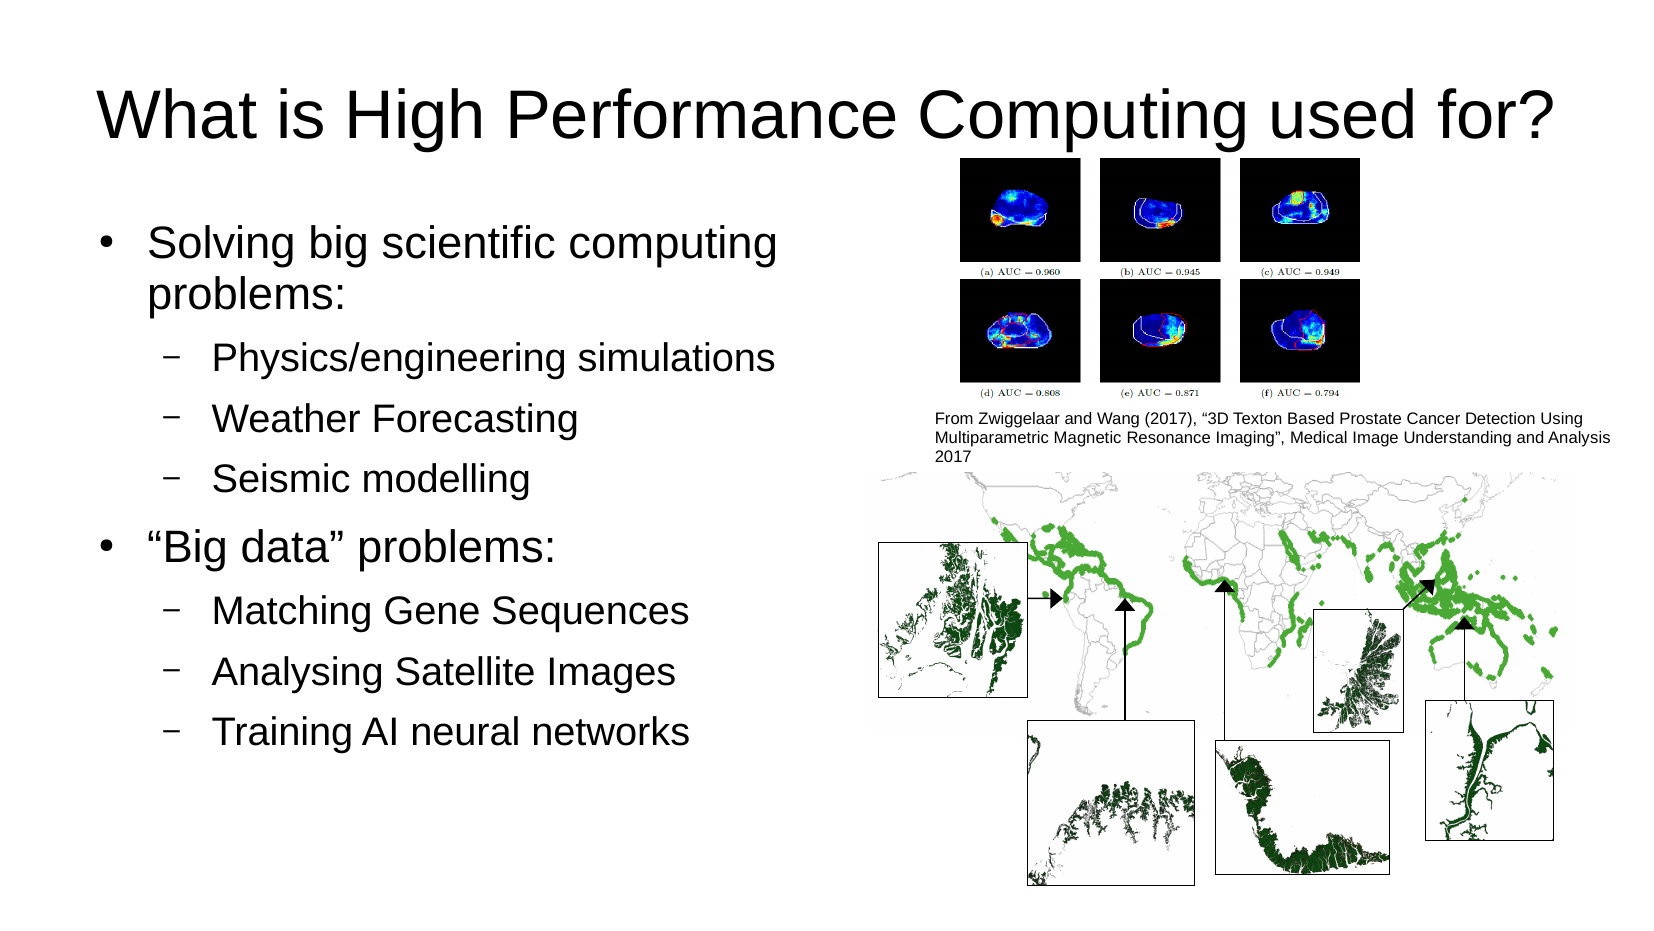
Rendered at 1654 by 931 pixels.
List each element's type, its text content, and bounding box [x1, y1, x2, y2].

list Solving big scientific computing problems: Physics/engineering simulations Weather Forecasting Seismic modelling “Big data” problems: Matching Gene Sequences Analysing Satellite Images Training AI neural networks [82, 217, 809, 758]
title What is High Performance Computing used for? [82, 37, 1571, 193]
picture [866, 472, 1571, 886]
picture [956, 156, 1361, 402]
text_box From Zwiggelaar and Wang (2017), “3D Texton Based Prostate Cancer Detection Using Multiparametric Magnetic Resonance Imaging”, Medical Image Understanding and Analysis 2017 [920, 402, 1654, 473]
picture [1215, 740, 1390, 875]
